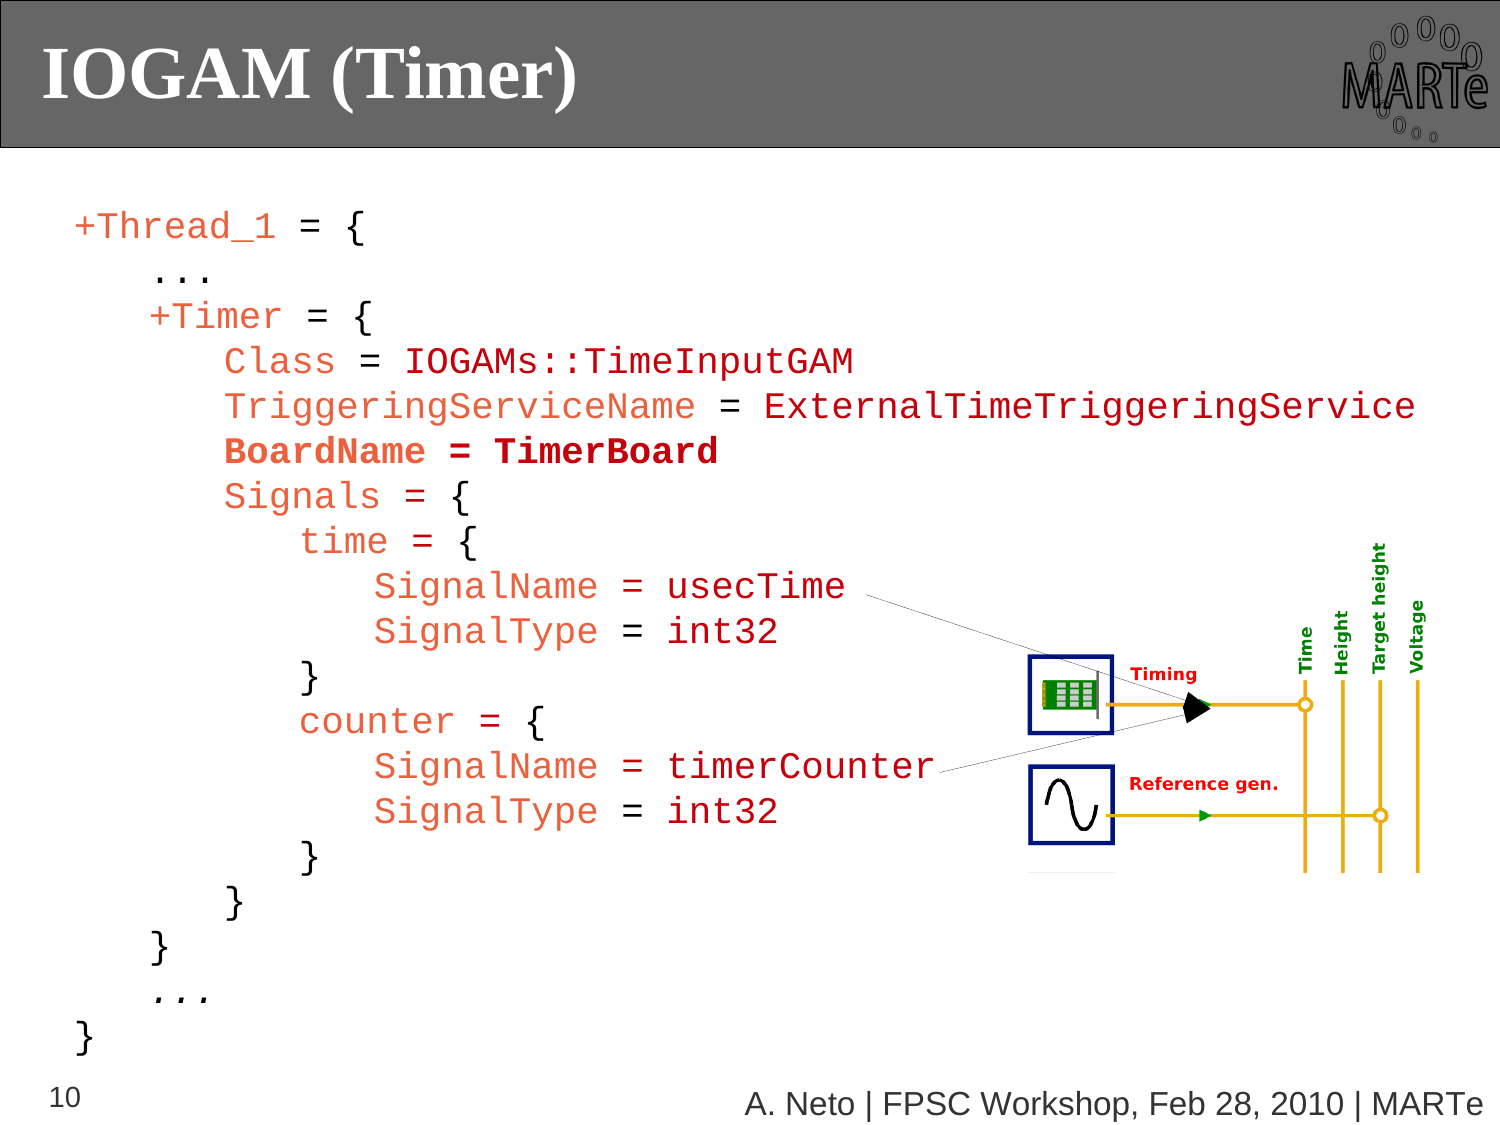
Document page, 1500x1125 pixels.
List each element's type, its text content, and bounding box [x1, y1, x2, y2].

picture [1027, 649, 1184, 751]
picture [1340, 0, 1489, 148]
title IOGAM (Timer) [41, 0, 1128, 148]
picture [1027, 543, 1426, 873]
text_box +Thread_1 = { ... +Timer = { Class = IOGAMs::TimeInputGAM TriggeringServiceName = ExternalTimeTriggeringService BoardName = TimerBoard Signals = { time = { SignalName = usecTime SignalType = int32 } counter = { SignalName = timerCounter SignalType = int32 } } } ... } [59, 194, 1477, 1064]
